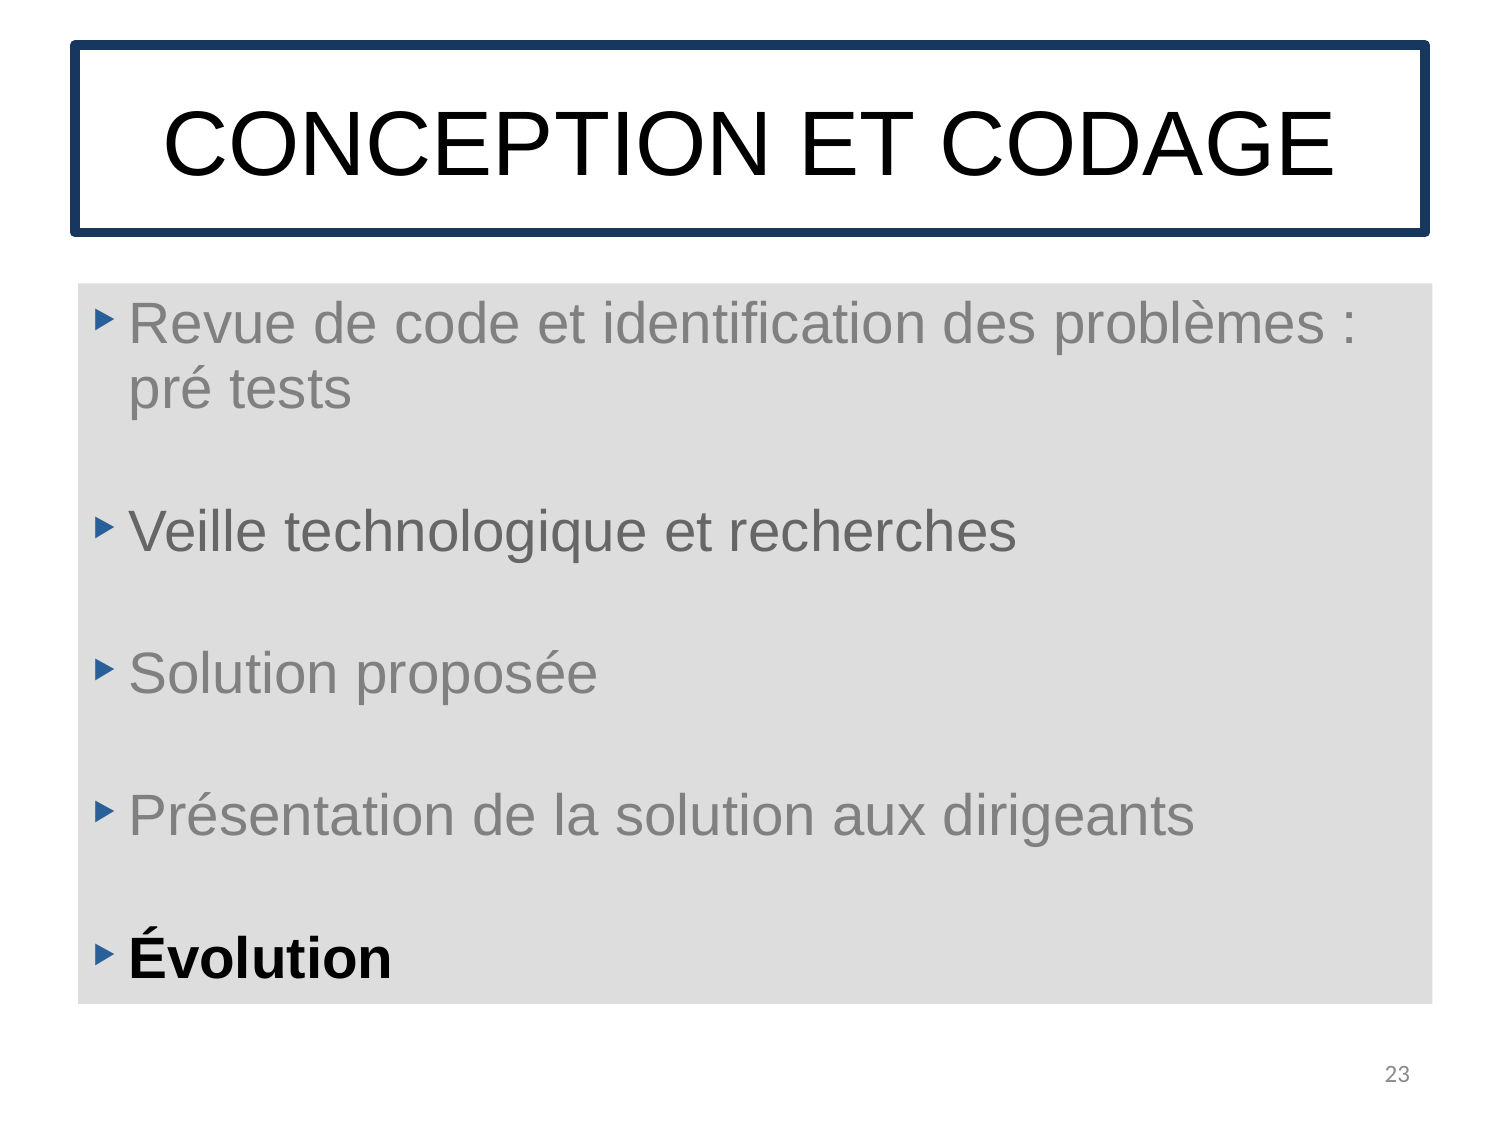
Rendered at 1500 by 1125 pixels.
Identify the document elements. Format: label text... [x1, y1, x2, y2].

title CONCEPTION ET CODAGE [75, 45, 1425, 233]
text_box Revue de code et identification des problèmes : pré tests Veille technologique et recherches Solution proposée Présentation de la solution aux dirigeants Évolution [78, 283, 1433, 1004]
